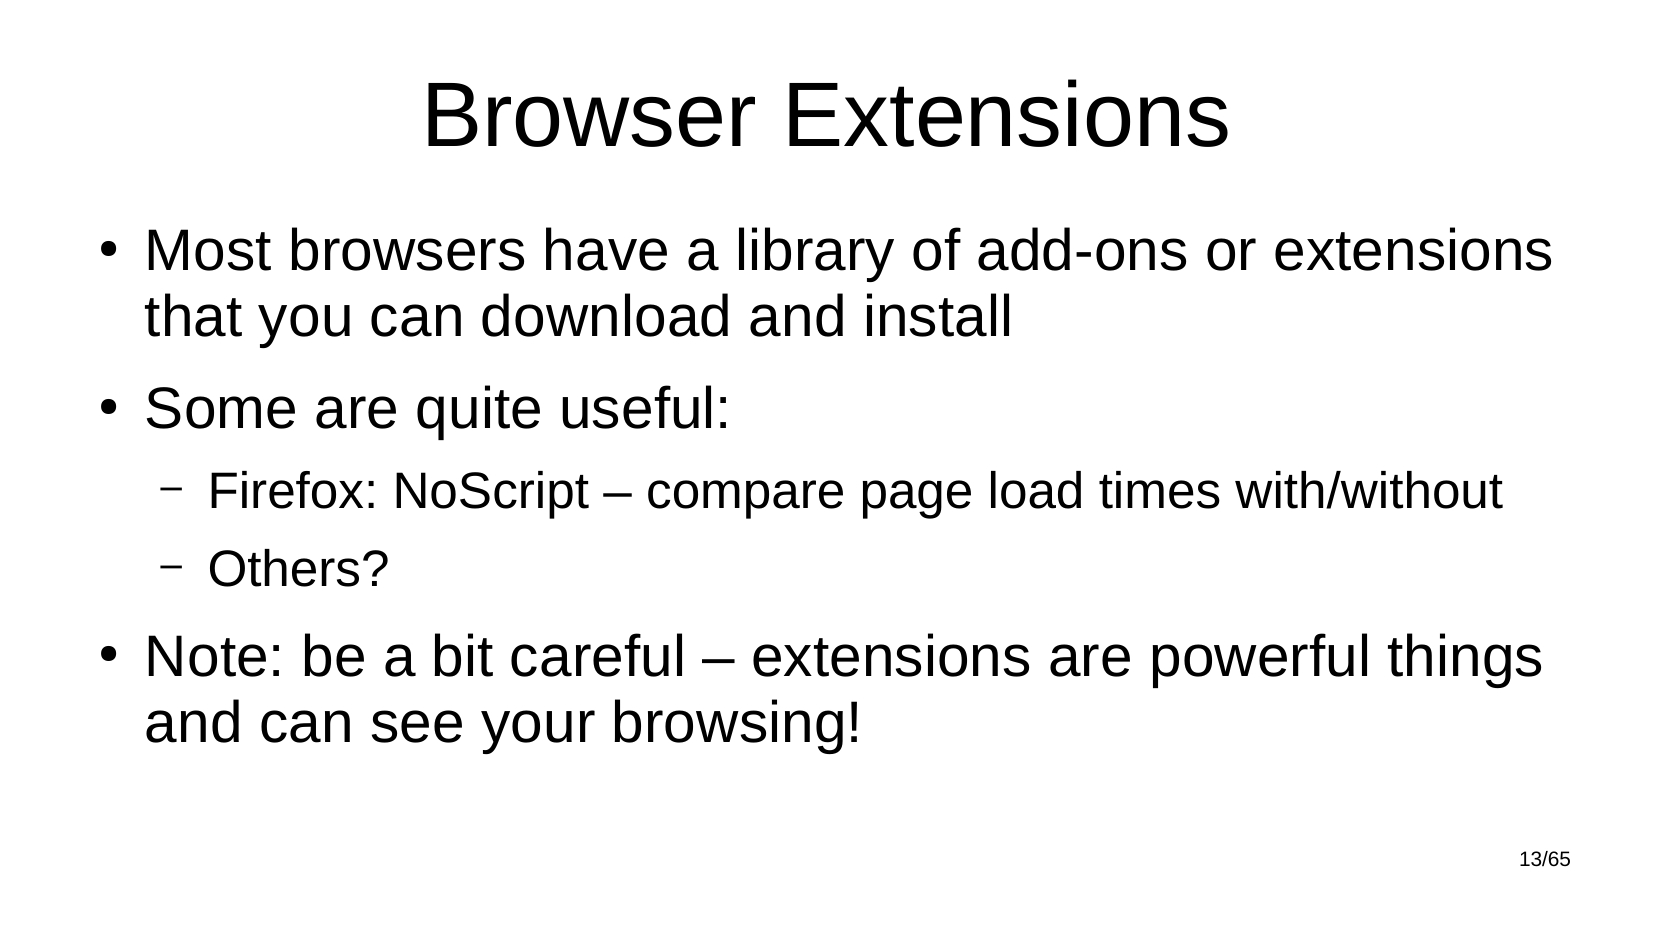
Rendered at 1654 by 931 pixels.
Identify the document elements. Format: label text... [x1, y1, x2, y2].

list Most browsers have a library of add-ons or extensions that you can download and install Some are quite useful: Firefox: NoScript – compare page load times with/without Others? Note: be a bit careful – extensions are powerful things and can see your browsing! [82, 217, 1571, 758]
title Browser Extensions [82, 37, 1571, 193]
